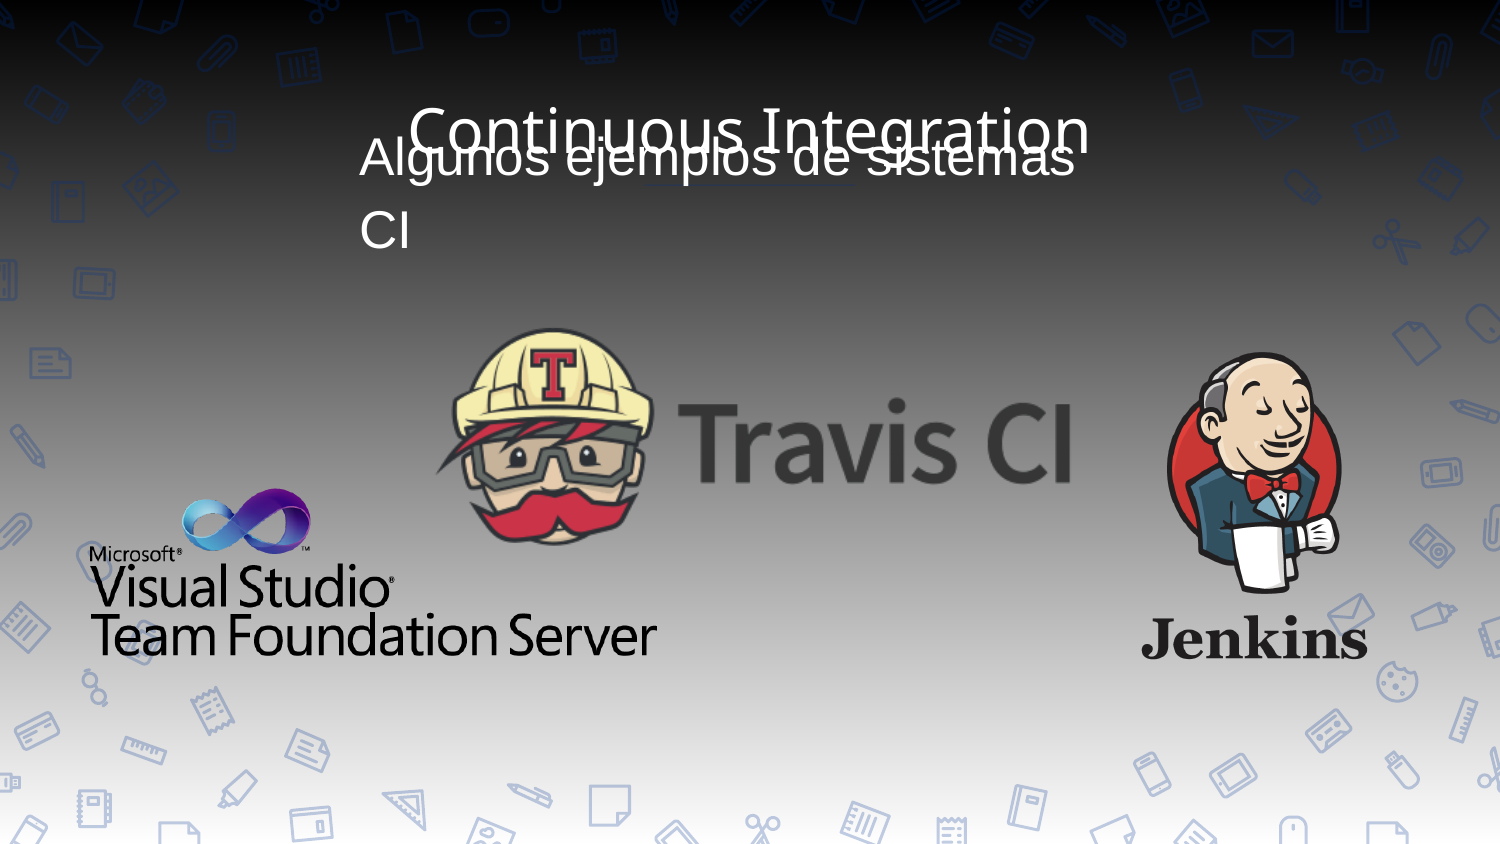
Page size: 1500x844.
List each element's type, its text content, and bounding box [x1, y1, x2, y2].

picture [90, 324, 1410, 674]
list Algunos ejemplos de sistemas CI [344, 97, 1156, 325]
title Continuous Integration [182, 58, 1318, 182]
